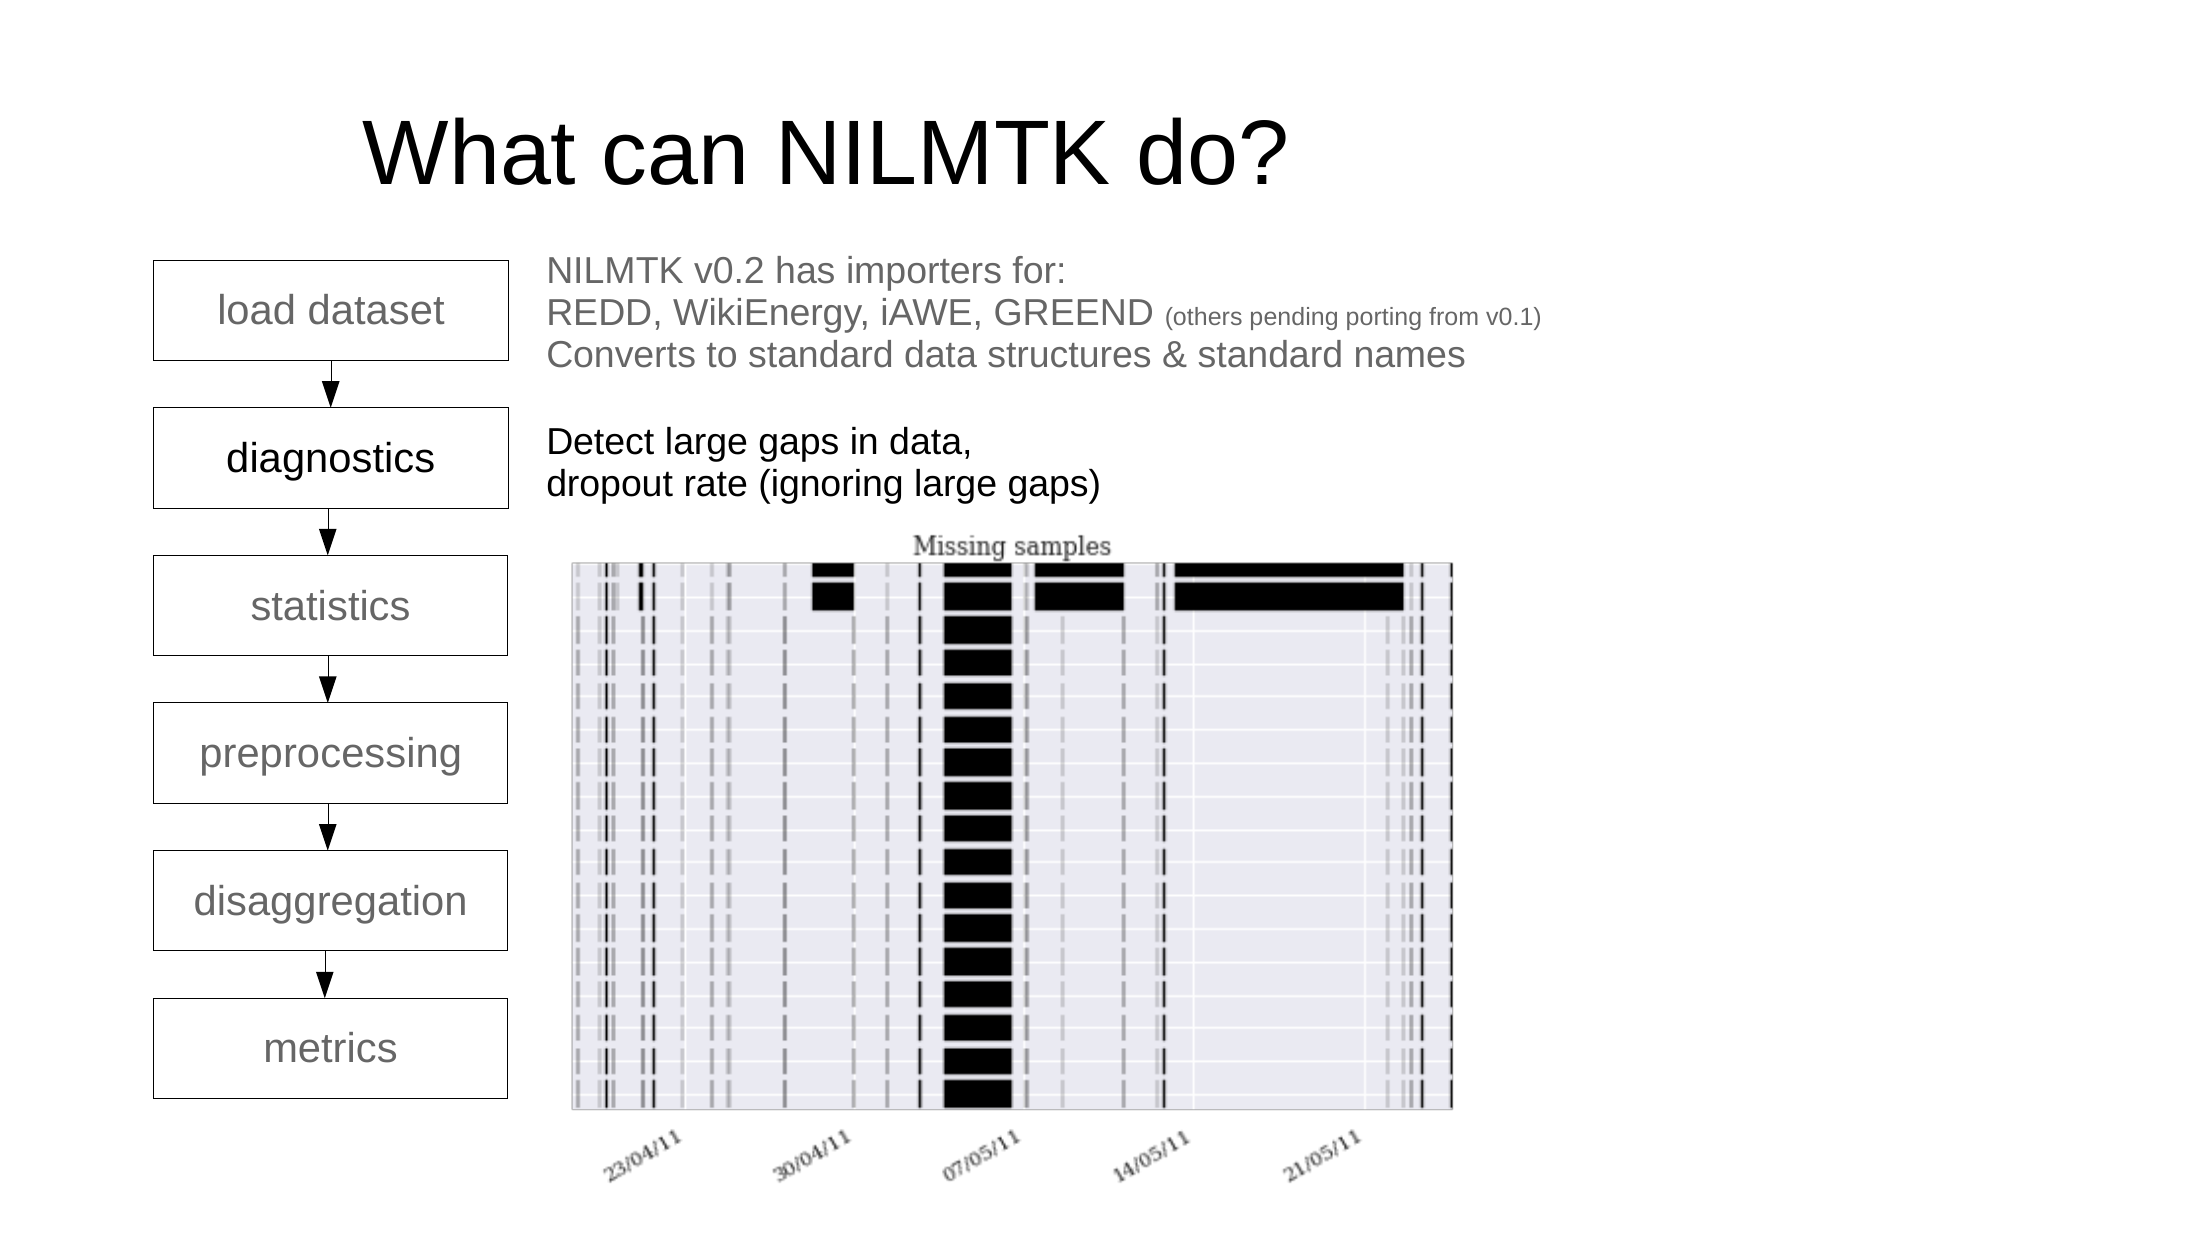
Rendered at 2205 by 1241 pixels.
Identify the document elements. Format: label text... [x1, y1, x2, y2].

text_box preprocessing [153, 702, 508, 804]
text_box Detect large gaps in data, dropout rate (ignoring large gaps) [531, 413, 1117, 513]
text_box statistics [153, 555, 508, 656]
text_box disaggregation [153, 850, 508, 951]
text_box metrics [153, 998, 508, 1099]
text_box NILMTK v0.2 has importers for: REDD, WikiEnergy, iAWE, GREEND (others pending porting from v0.1) Converts to standard data structures & standard names [531, 242, 1558, 383]
text_box diagnostics [153, 407, 509, 509]
text_box load dataset [153, 260, 509, 361]
title What can NILMTK do? [82, 49, 1571, 257]
picture [566, 522, 1465, 1197]
